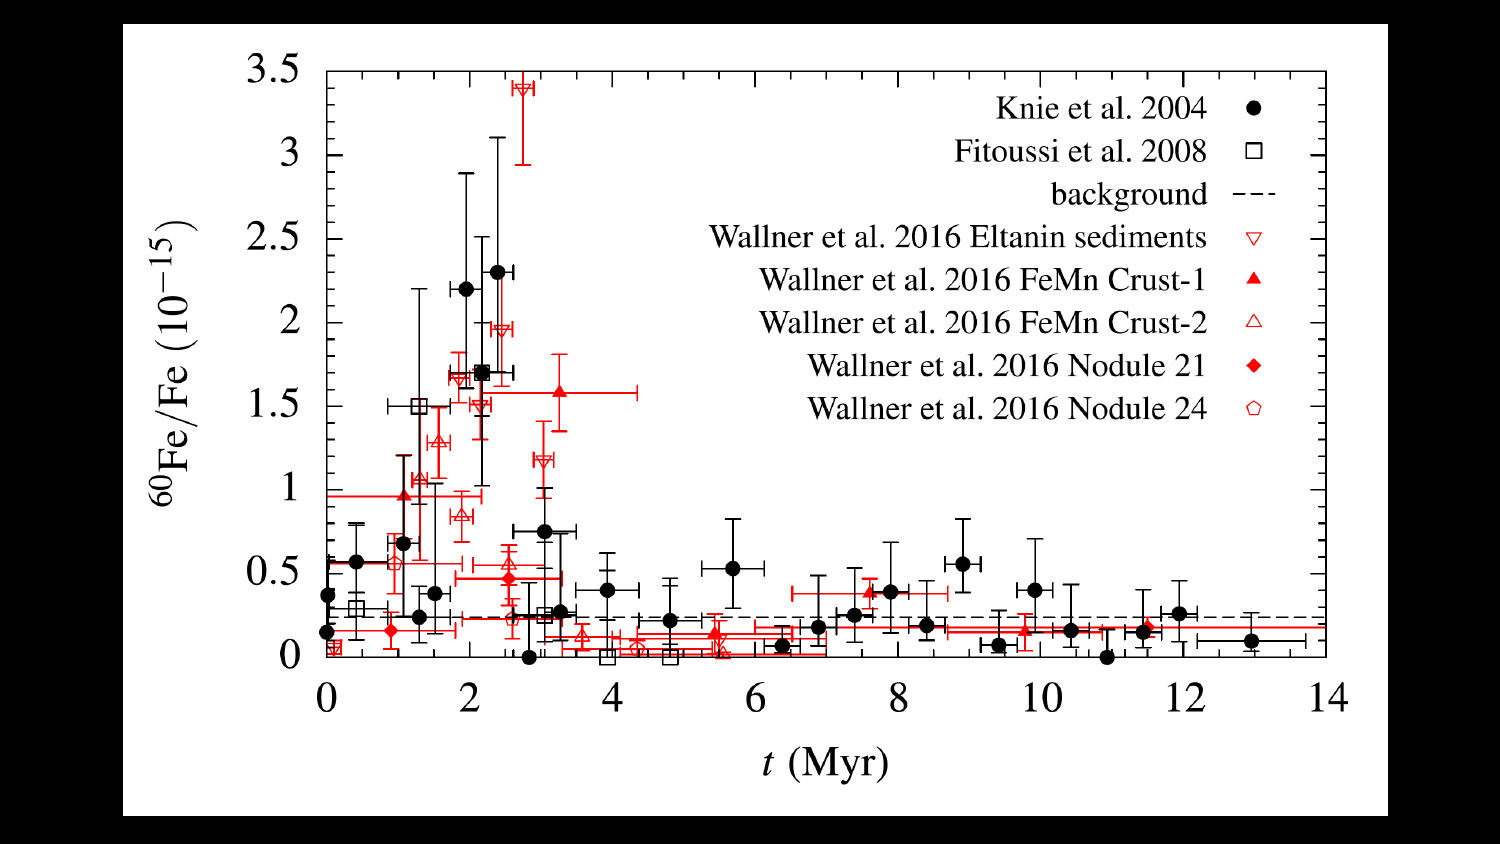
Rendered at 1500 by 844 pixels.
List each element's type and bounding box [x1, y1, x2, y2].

picture [123, 24, 1388, 816]
